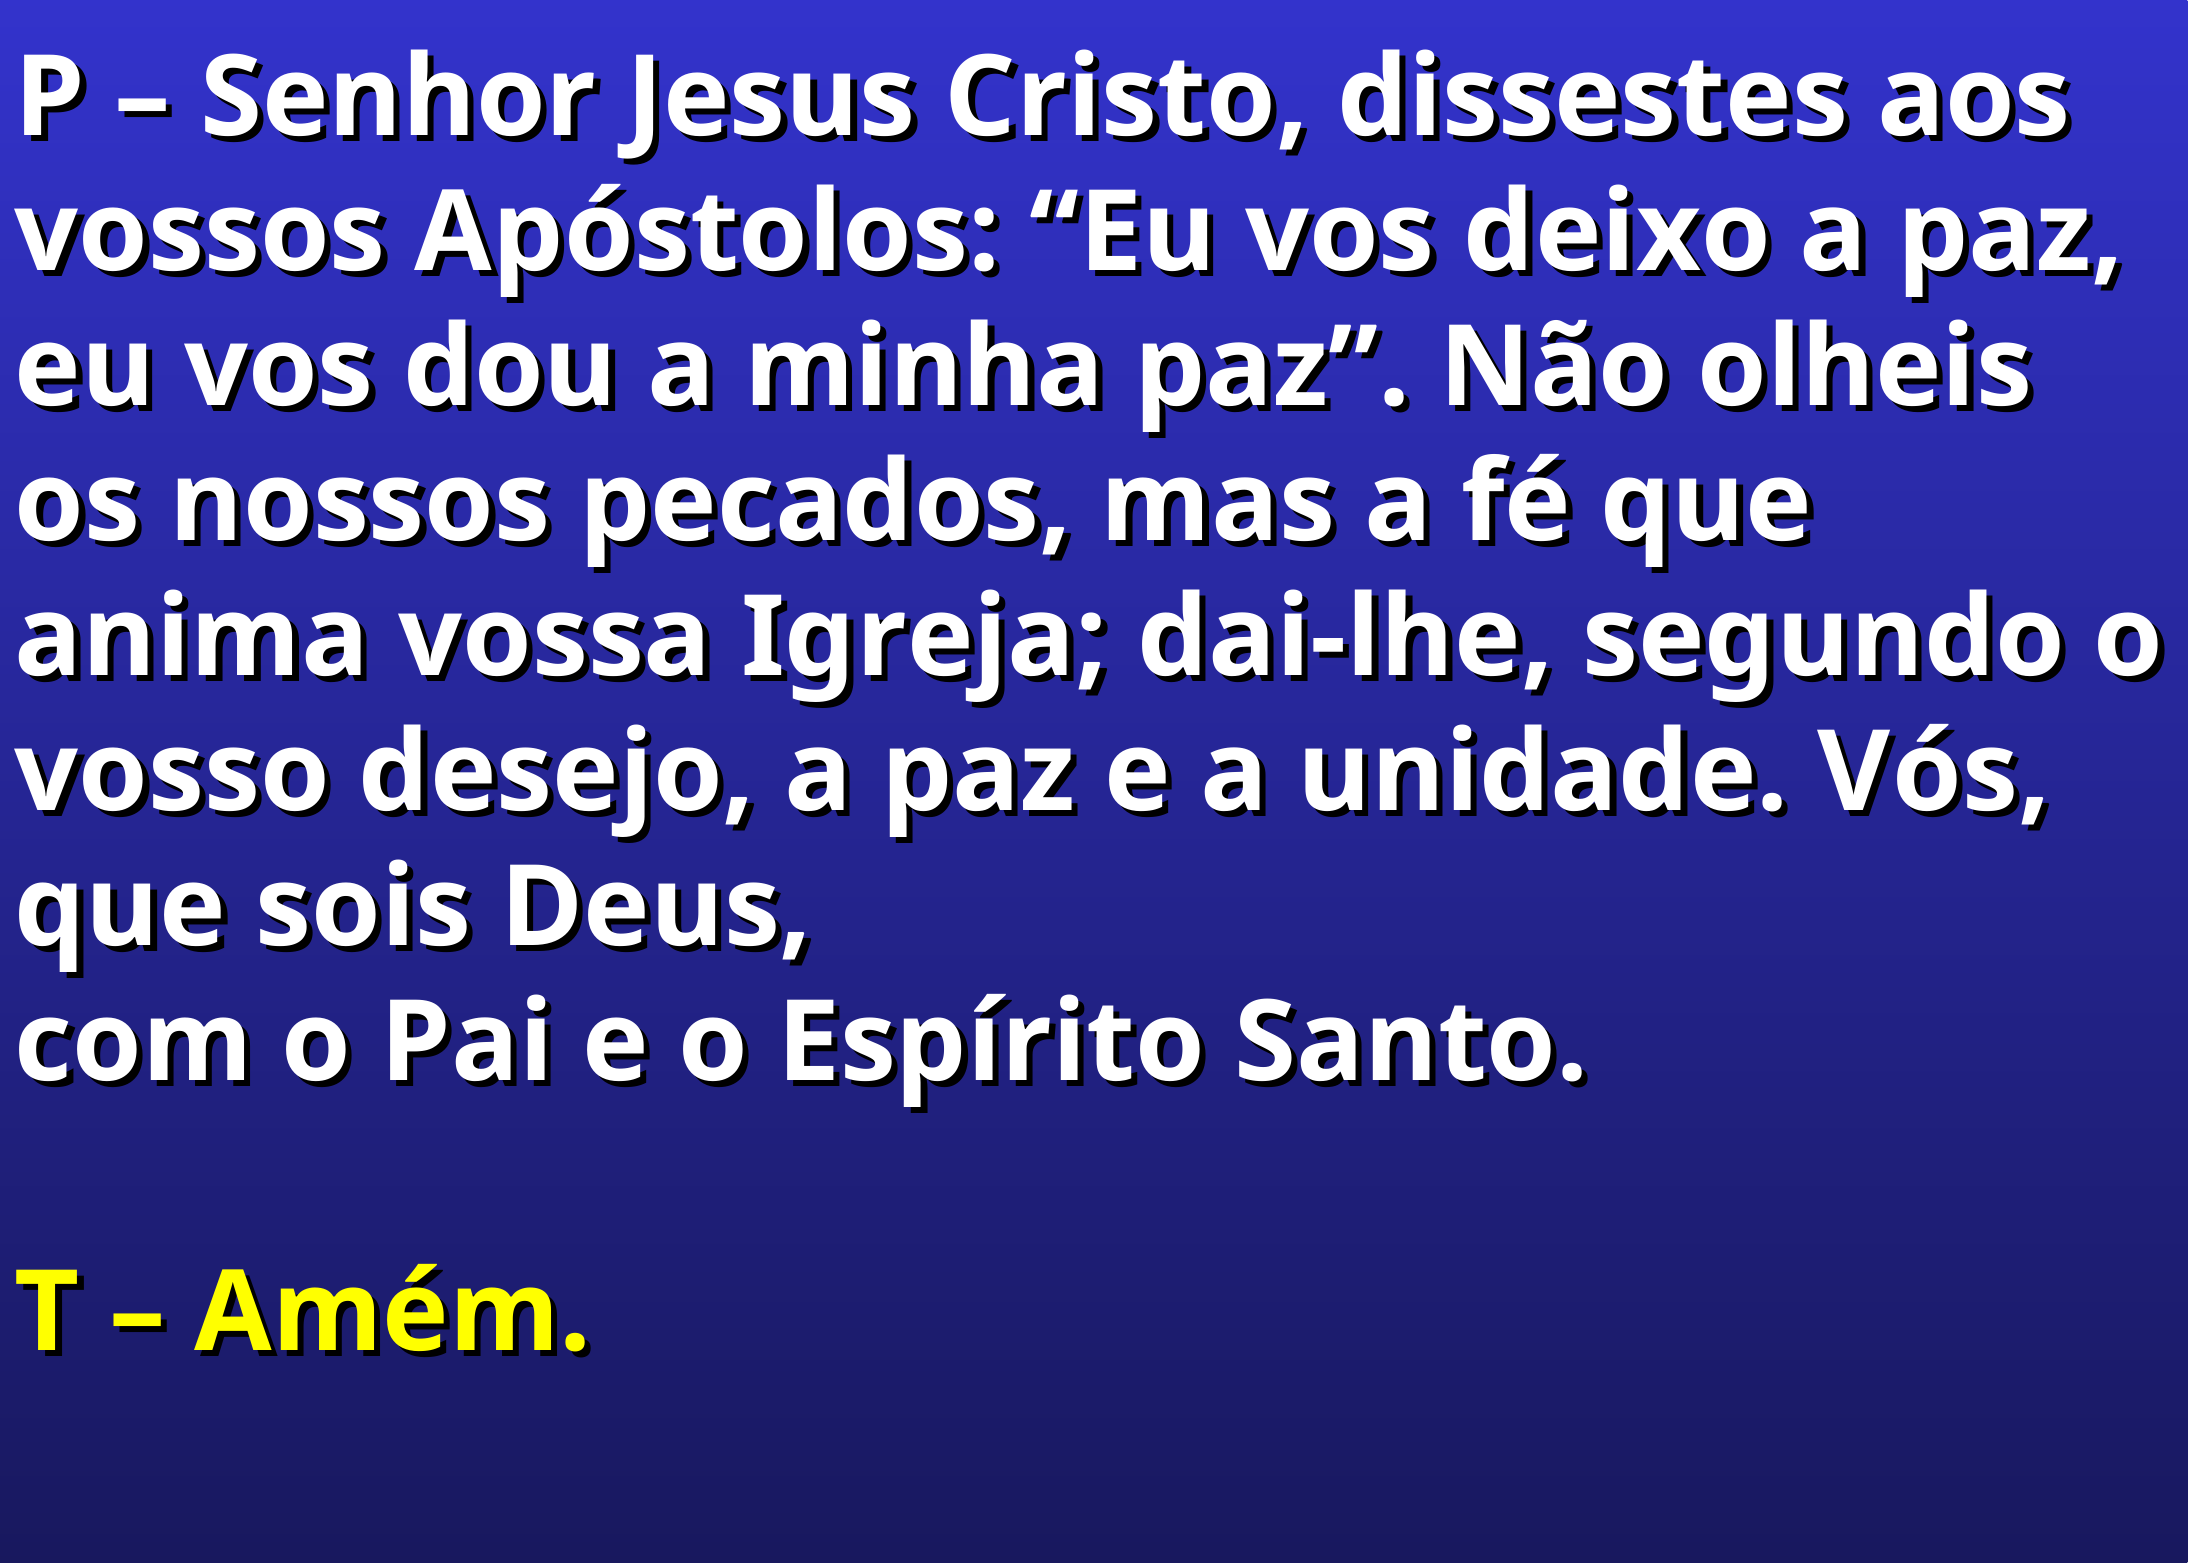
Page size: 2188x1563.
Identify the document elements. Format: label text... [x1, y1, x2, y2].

text_box P – Senhor Jesus Cristo, dissestes aos vossos Apóstolos: “Eu vos deixo a paz, eu vos dou a minha paz”. Não olheis os nossos pecados, mas a fé que anima vossa Igreja; dai-lhe, segundo o vosso desejo, a paz e a unidade. Vós, que sois Deus, com o Pai e o Espírito Santo. T – Amém. [0, 15, 2188, 1381]
